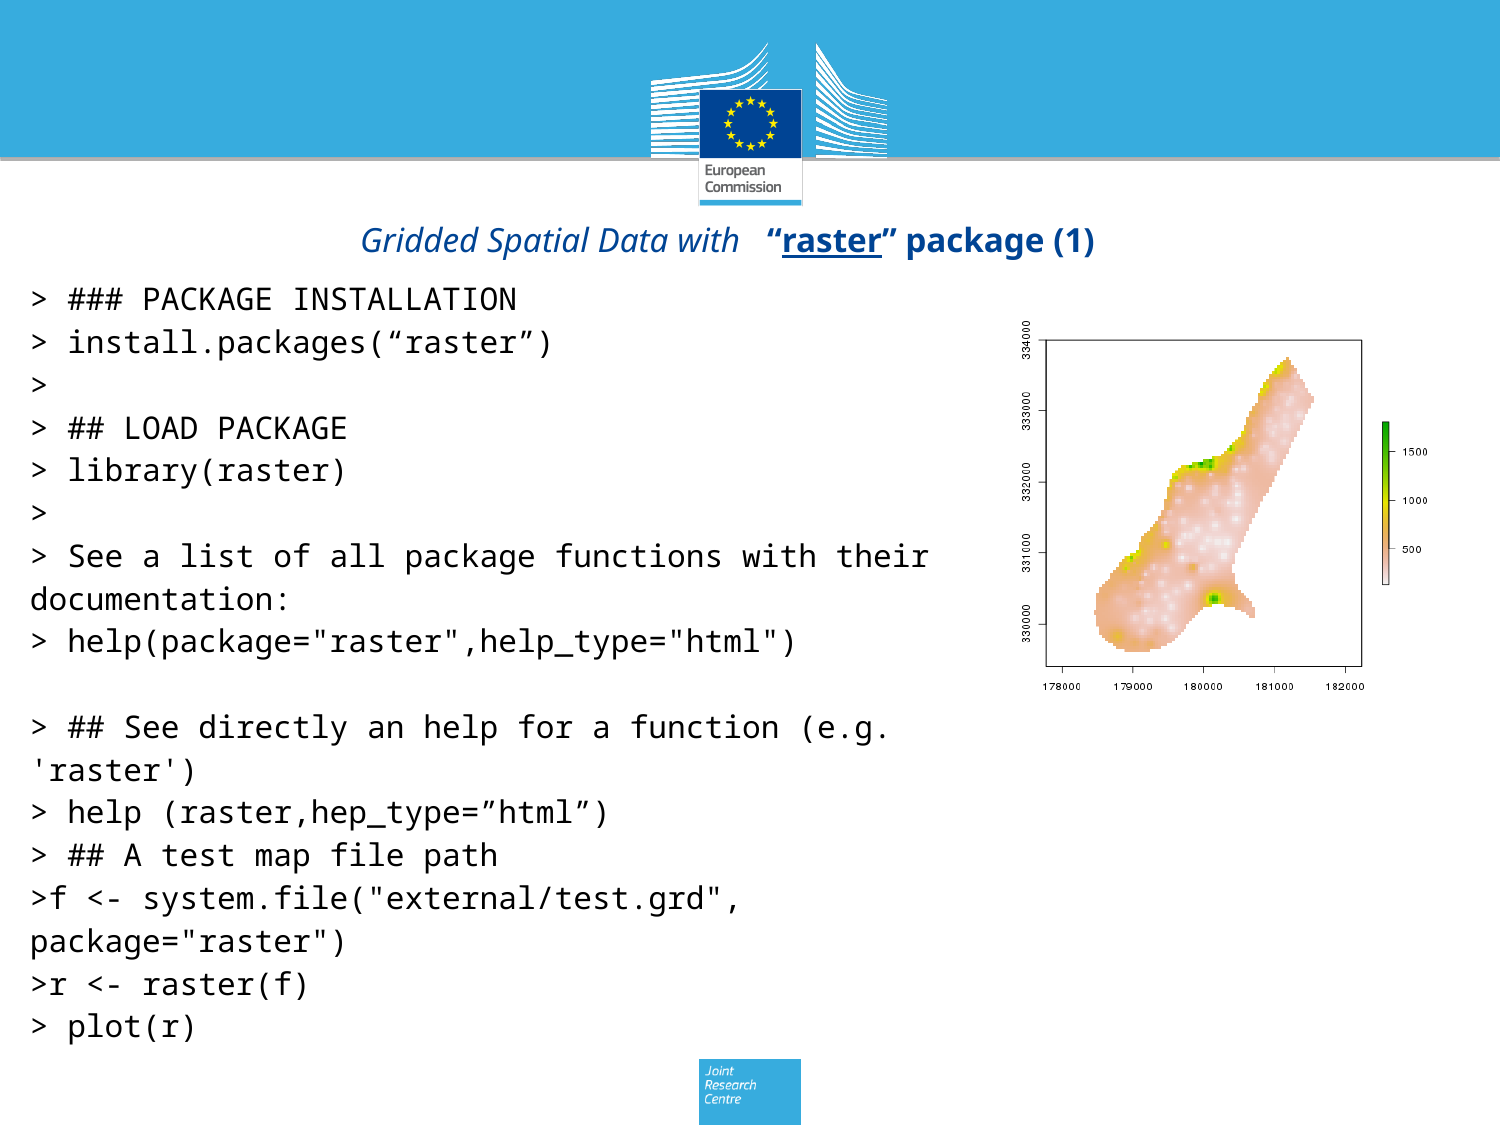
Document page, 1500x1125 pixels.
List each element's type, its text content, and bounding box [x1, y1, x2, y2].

text_box Gridded Spatial Data with “raster” package (1) [30, 210, 1426, 271]
text_box > ### PACKAGE INSTALLATION > install.packages(“raster”) > > ## LOAD PACKAGE > library(raster) > > See a list of all package functions with their documentation: > help(package="raster",help_type="html") > ## See directly an help for a function (e.g. 'raster') > help (raster,hep_type=”html”) > ## A test map file path >f <- system.file("external/test.grd", package="raster") >r <- raster(f) > plot(r) [15, 270, 991, 1021]
picture [699, 1059, 801, 1125]
picture [990, 284, 1440, 736]
picture [651, 42, 887, 207]
